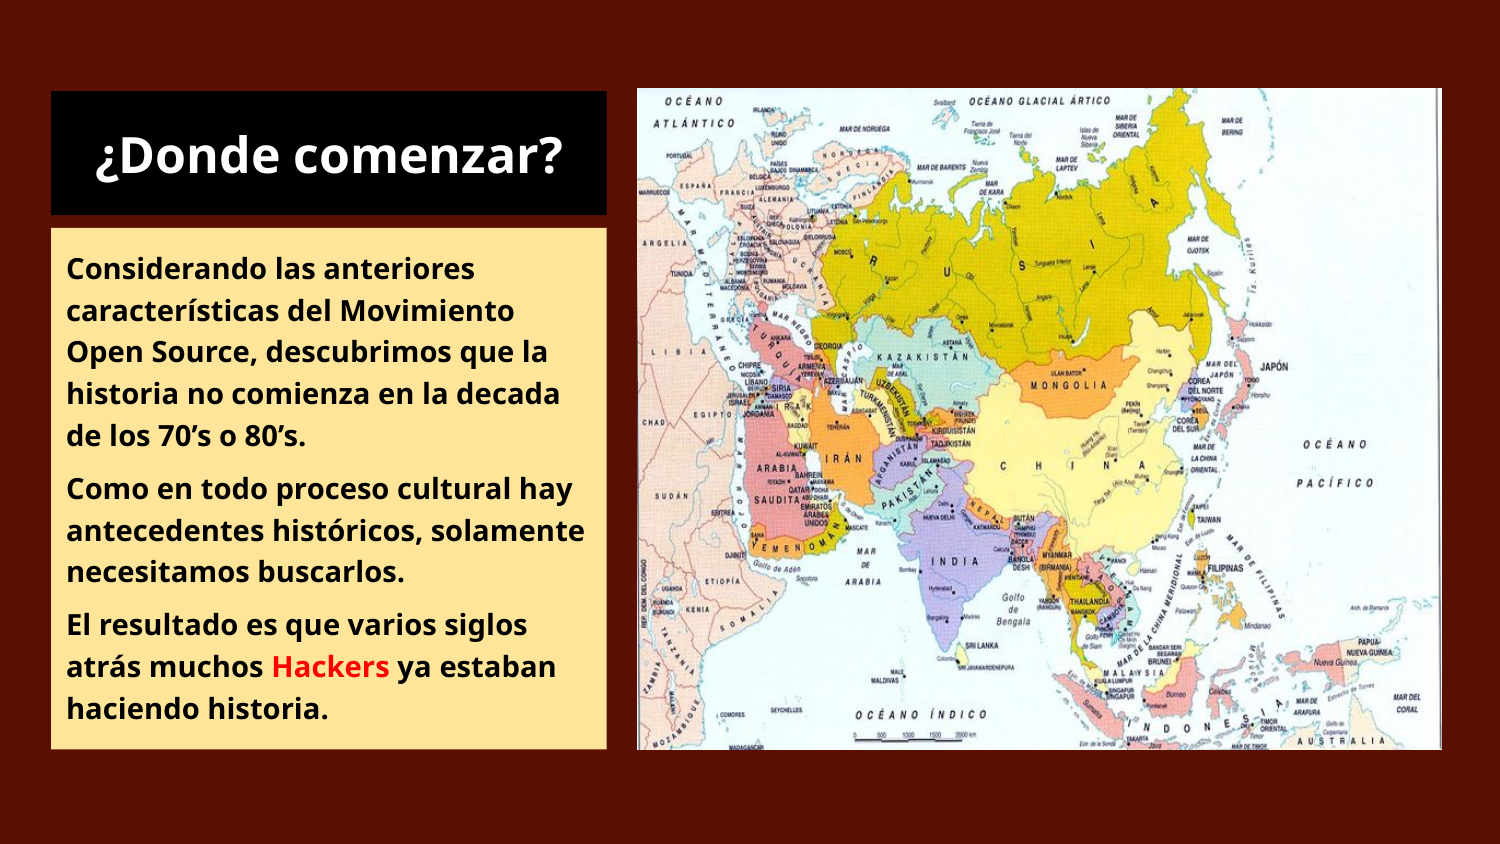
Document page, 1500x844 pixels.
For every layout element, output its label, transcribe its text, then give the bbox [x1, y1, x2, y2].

title ¿Donde comenzar? [51, 91, 607, 216]
picture [637, 88, 1442, 750]
list Considerando las anteriores características del Movimiento Open Source, descubrimos que la historia no comienza en la decada de los 70’s o 80’s. Como en todo proceso cultural hay antecedentes históricos, solamente necesitamos buscarlos. El resultado es que varios siglos atrás muchos Hackers ya estaban haciendo historia. [51, 227, 607, 750]
